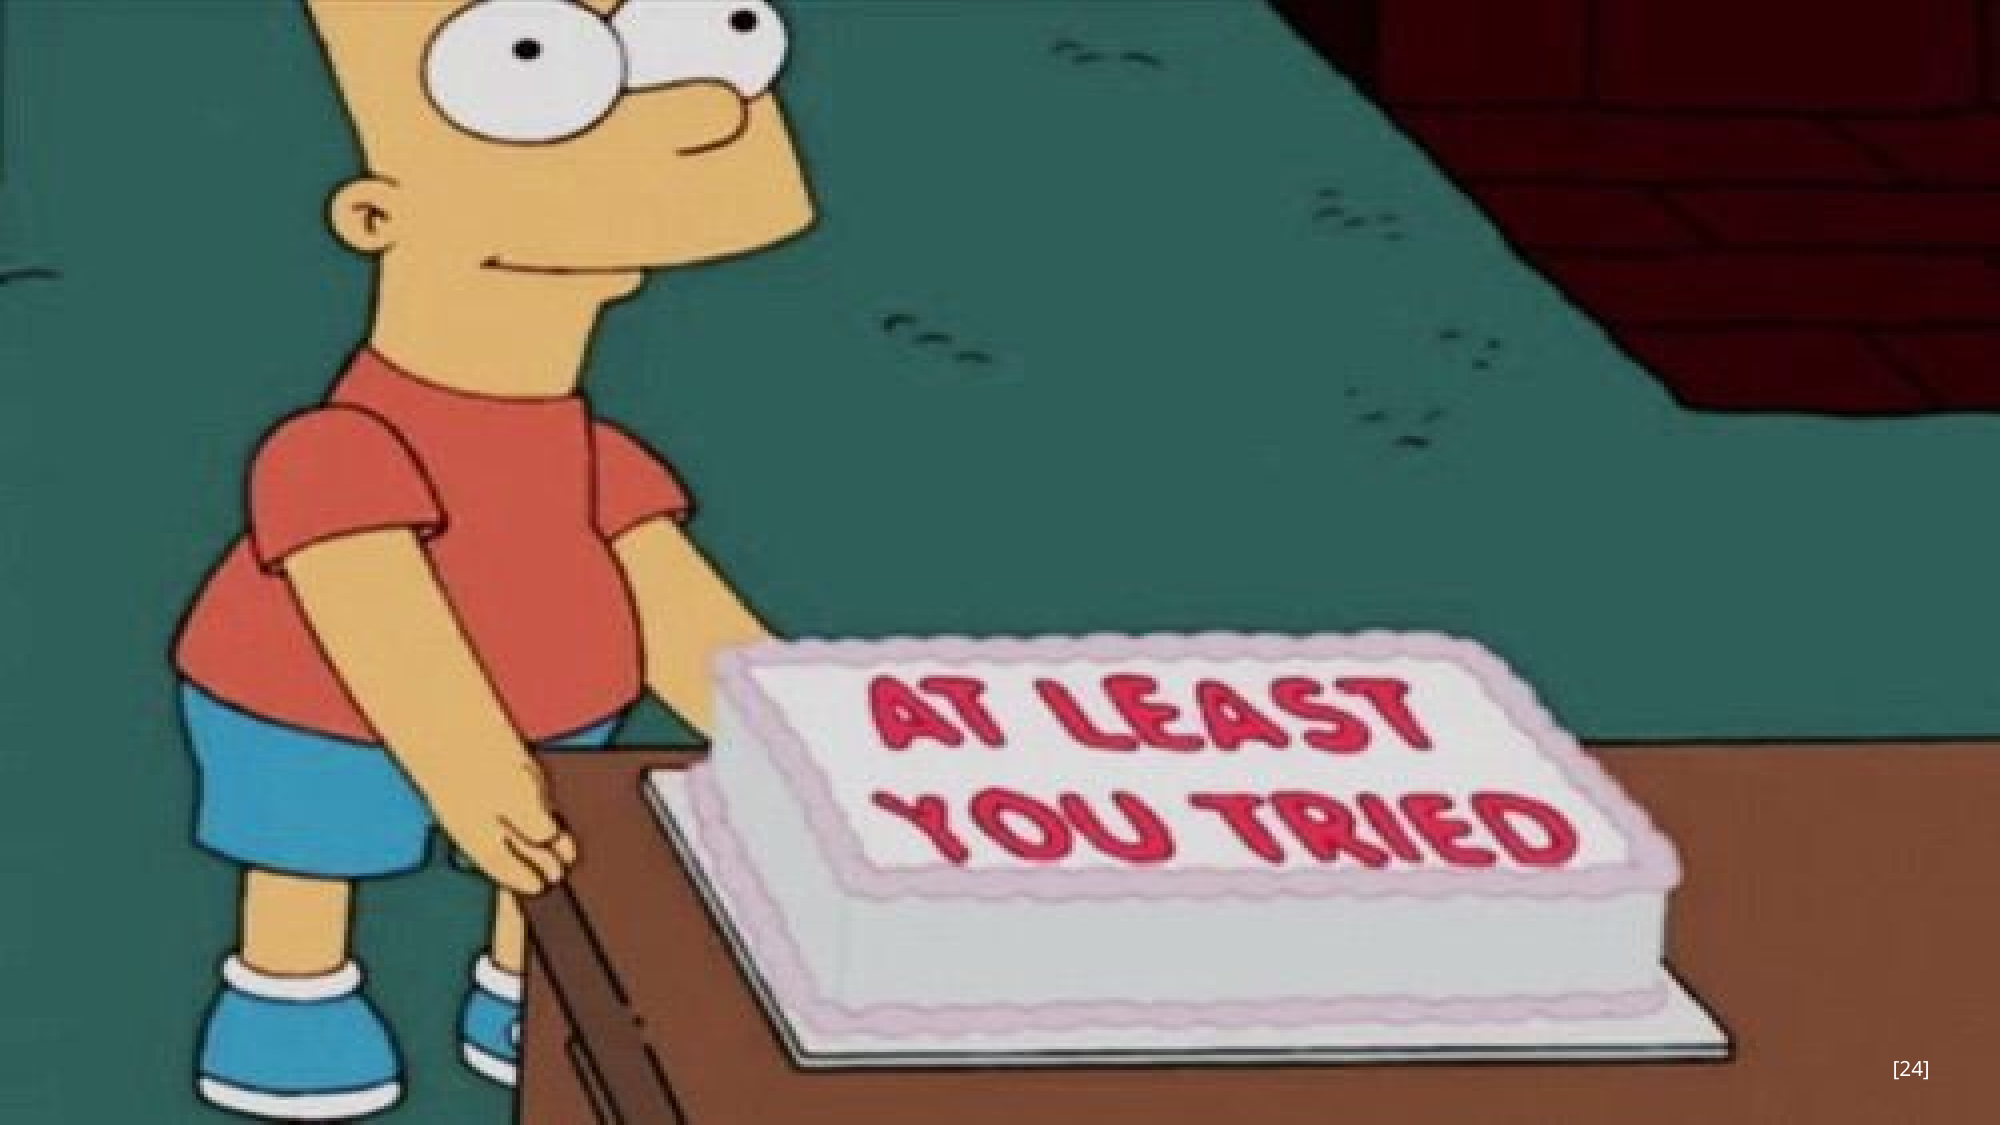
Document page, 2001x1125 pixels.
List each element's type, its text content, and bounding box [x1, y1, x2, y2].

picture [0, 0, 2000, 1125]
title [24] [1877, 1051, 1973, 1085]
